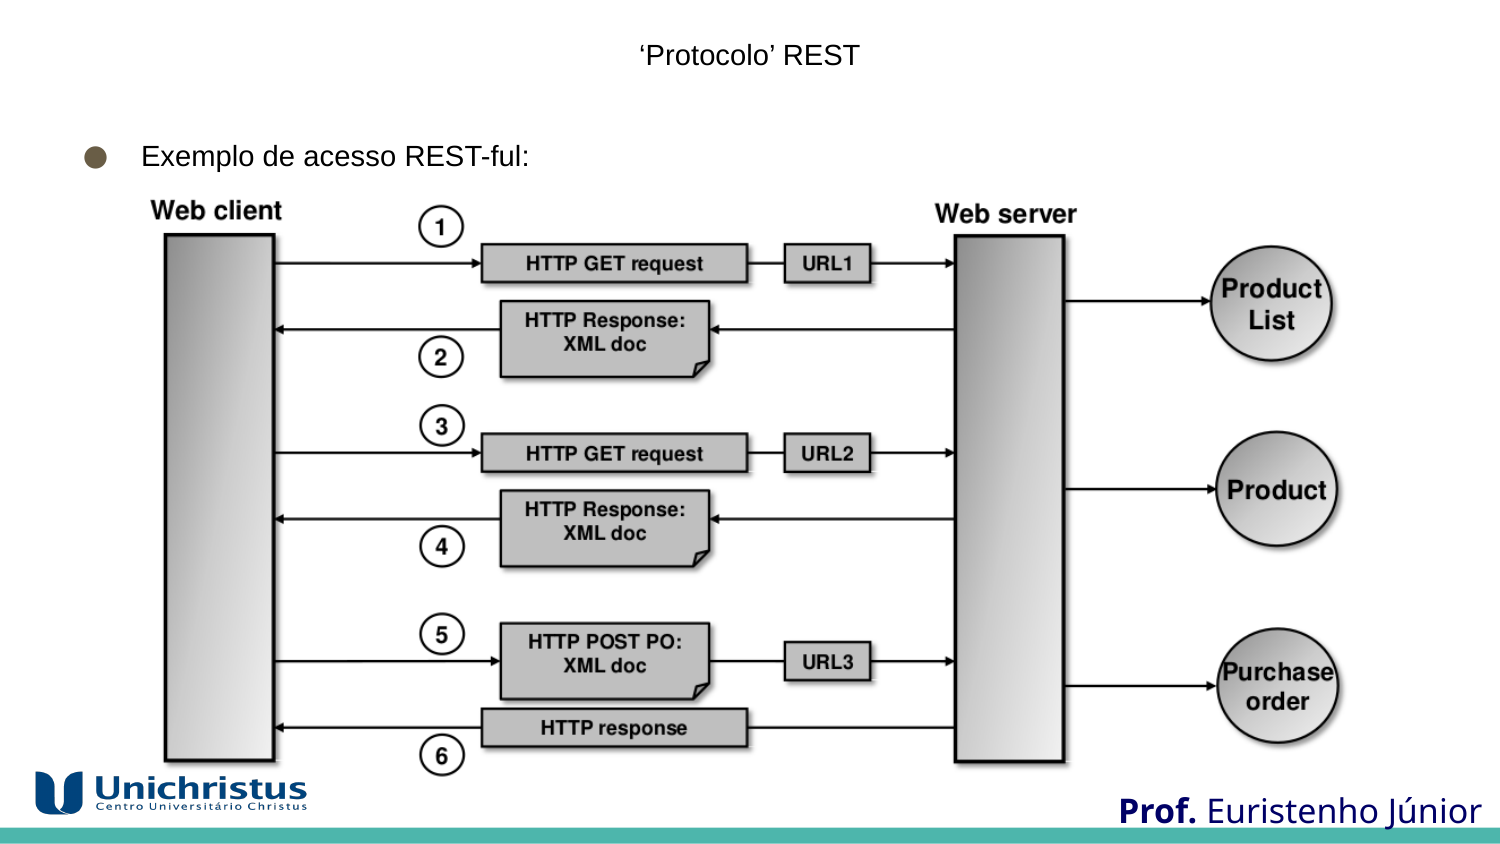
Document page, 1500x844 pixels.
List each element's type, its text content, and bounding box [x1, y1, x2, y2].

list Exemplo de acesso REST-ful: [51, 137, 1449, 715]
title ‘Protocolo’ REST [51, 20, 1449, 137]
picture [31, 190, 1360, 816]
text_box Prof. Euristenho Júnior [1103, 779, 1500, 835]
